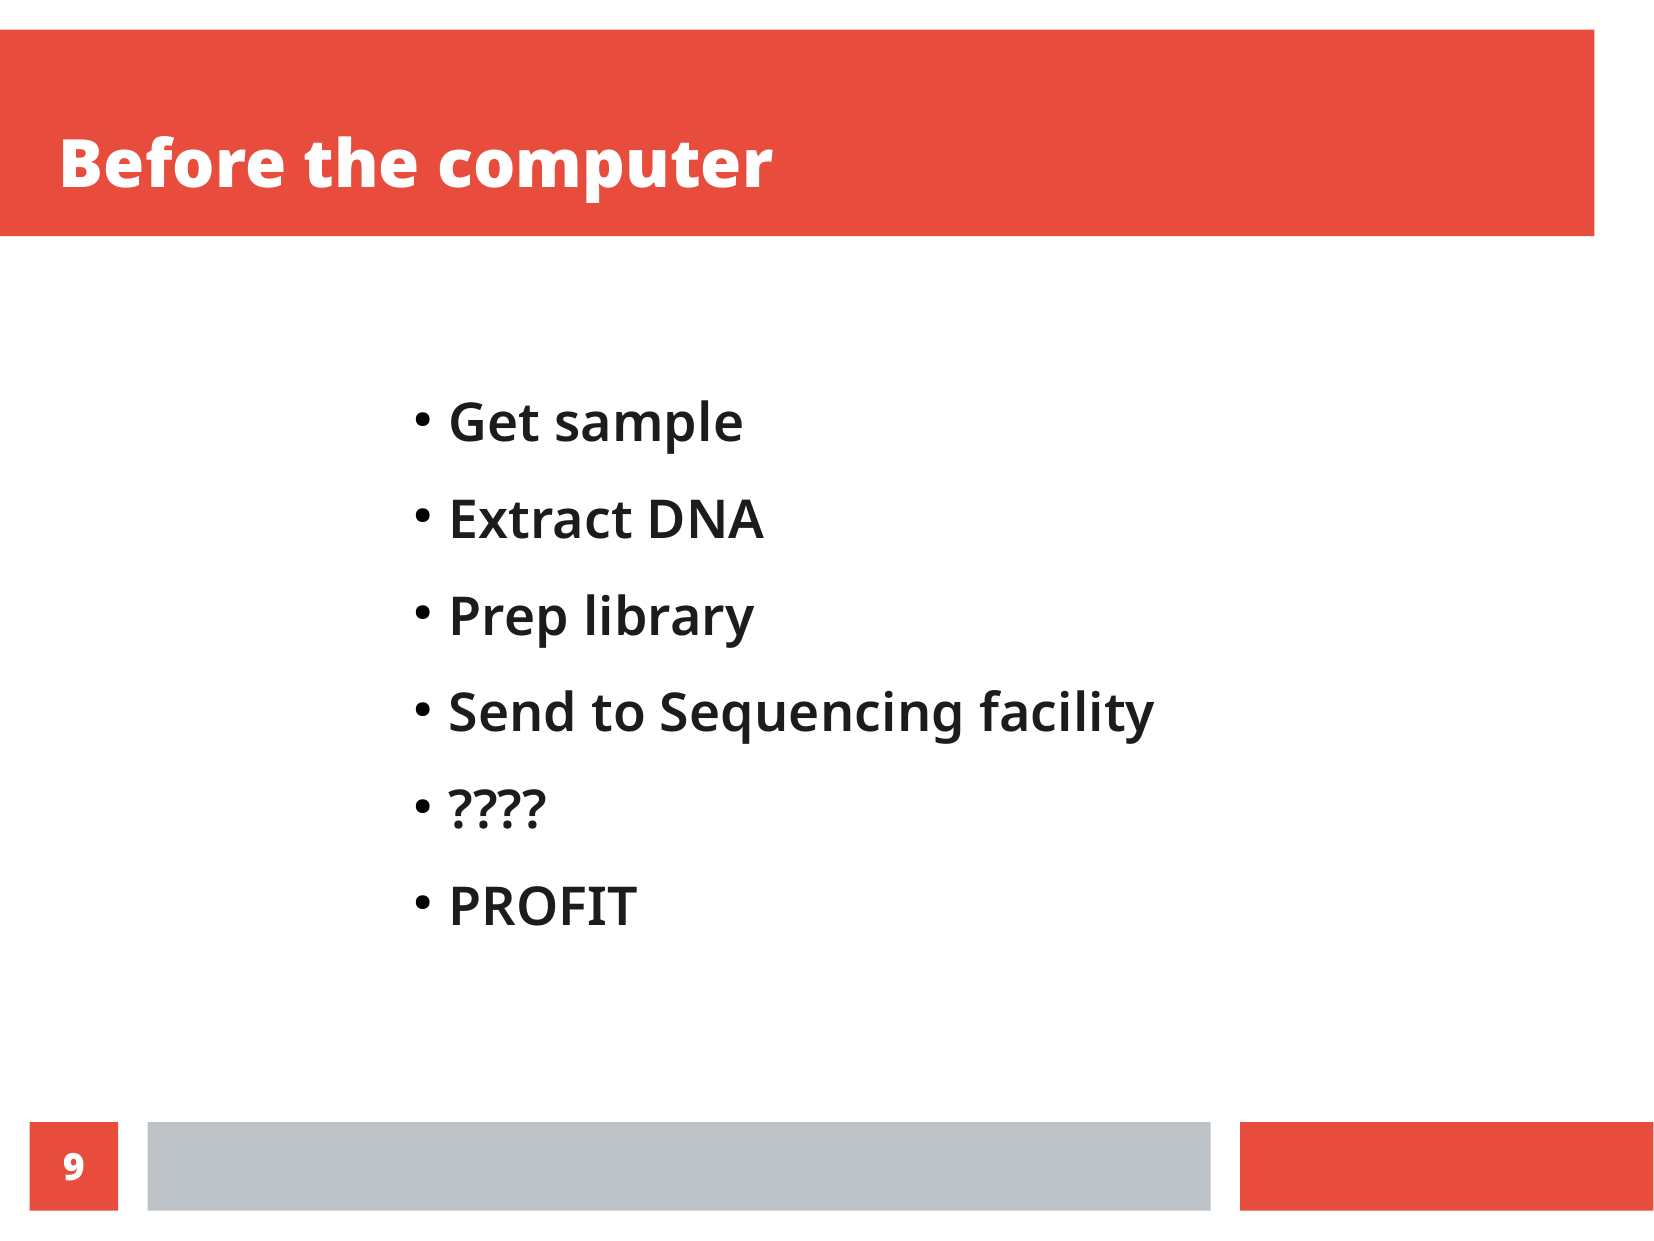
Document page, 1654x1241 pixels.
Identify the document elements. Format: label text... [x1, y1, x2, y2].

title Before the computer [59, 59, 1595, 207]
list Get sample Extract DNA Prep library Send to Sequencing facility ???? PROFIT [413, 383, 1315, 945]
